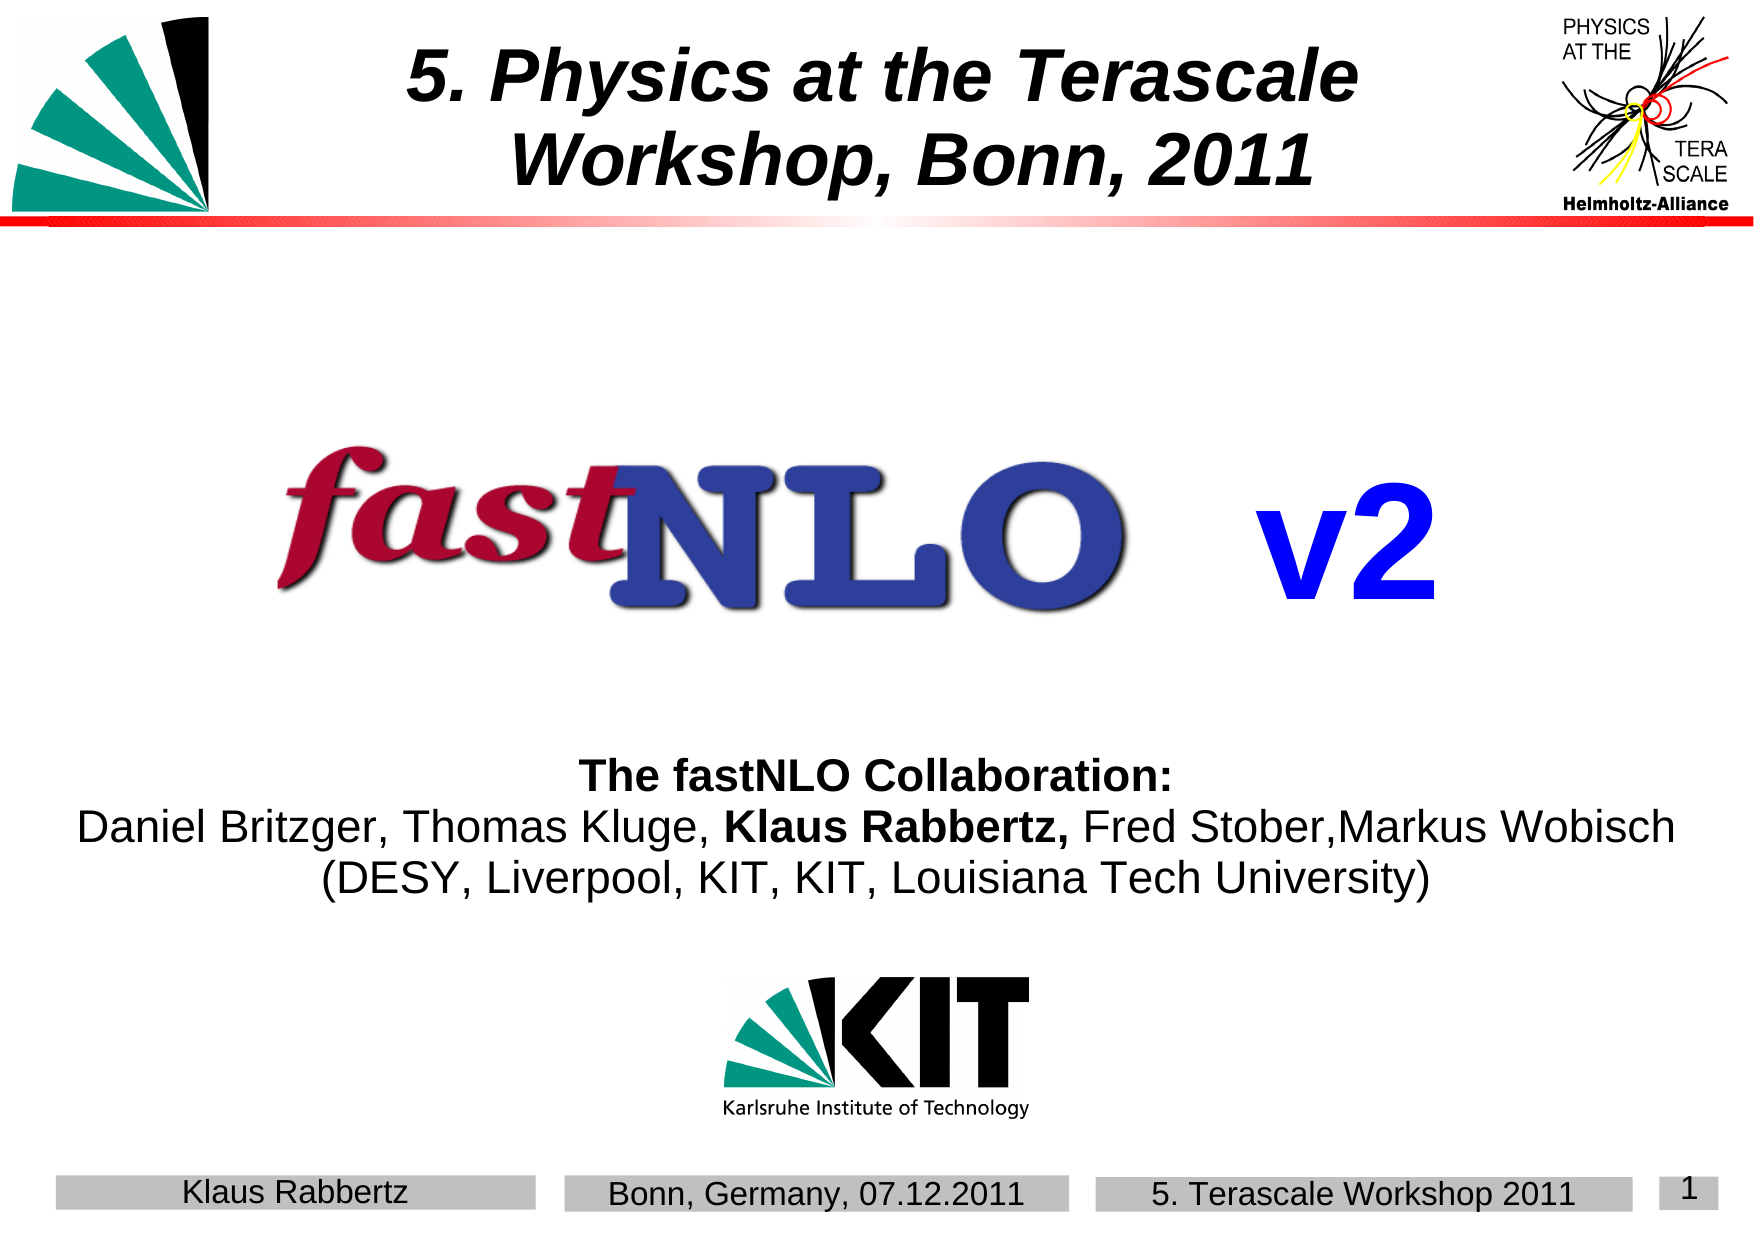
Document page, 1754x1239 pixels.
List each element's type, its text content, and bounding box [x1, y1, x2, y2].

picture [1546, 9, 1744, 223]
picture [250, 433, 1149, 618]
text_box The fastNLO Collaboration: Daniel Britzger, Thomas Kluge, Klaus Rabbertz, Fred Stober,Markus Wobisch (DESY, Liverpool, KIT, KIT, Louisiana Tech University) [64, 744, 1689, 912]
title 5. Physics at the Terascale Workshop, Bonn, 2011 [263, 27, 1505, 207]
picture [724, 977, 1029, 1119]
picture [12, 17, 209, 214]
text_box v2 [1243, 442, 1503, 641]
